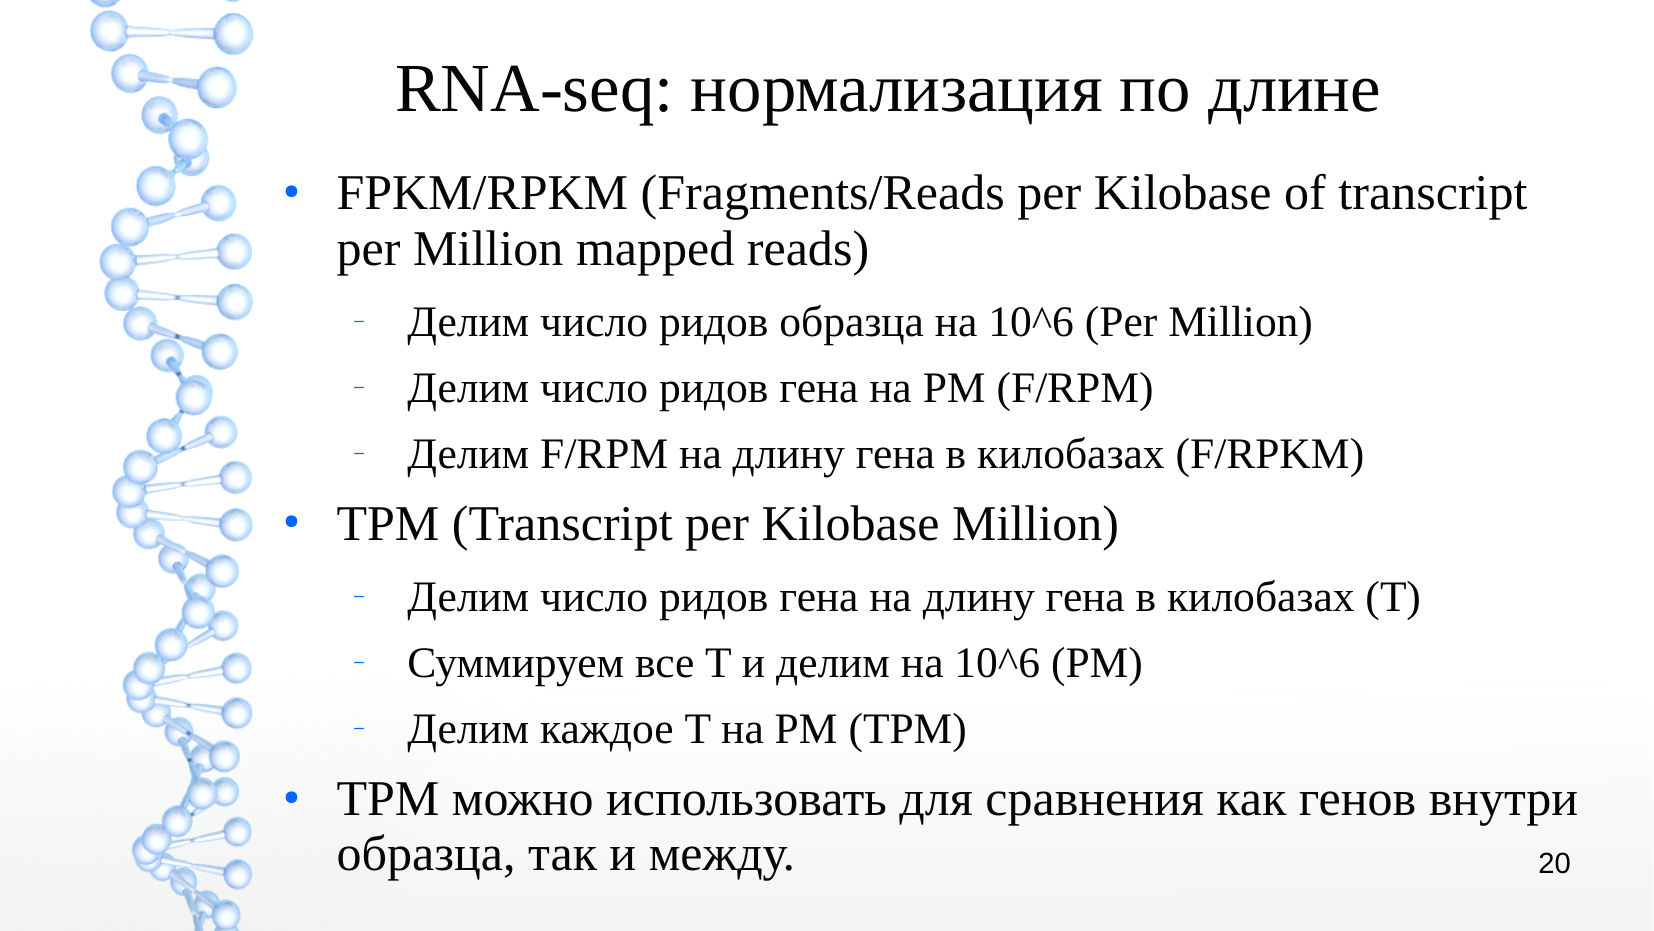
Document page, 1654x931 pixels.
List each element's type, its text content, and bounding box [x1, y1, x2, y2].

list FPKM/RPKM (Fragments/Reads per Kilobase of transcript per Million mapped reads) Делим число ридов образца на 10^6 (Per Million) Делим число ридов гена на PM (F/RPM) Делим F/RPM на длину гена в килобазах (F/RPKM) TPM (Transcript per Kilobase Million) Делим число ридов гена на длину гена в килобазах (T) Суммируем все T и делим на 10^6 (PM) Делим каждое T на PM (TPM) TPM можно использовать для сравнения как генов внутри образца, так и между. [265, 165, 1595, 886]
picture [0, 0, 1654, 931]
title RNA-seq: нормализация по длине [224, 11, 1554, 166]
